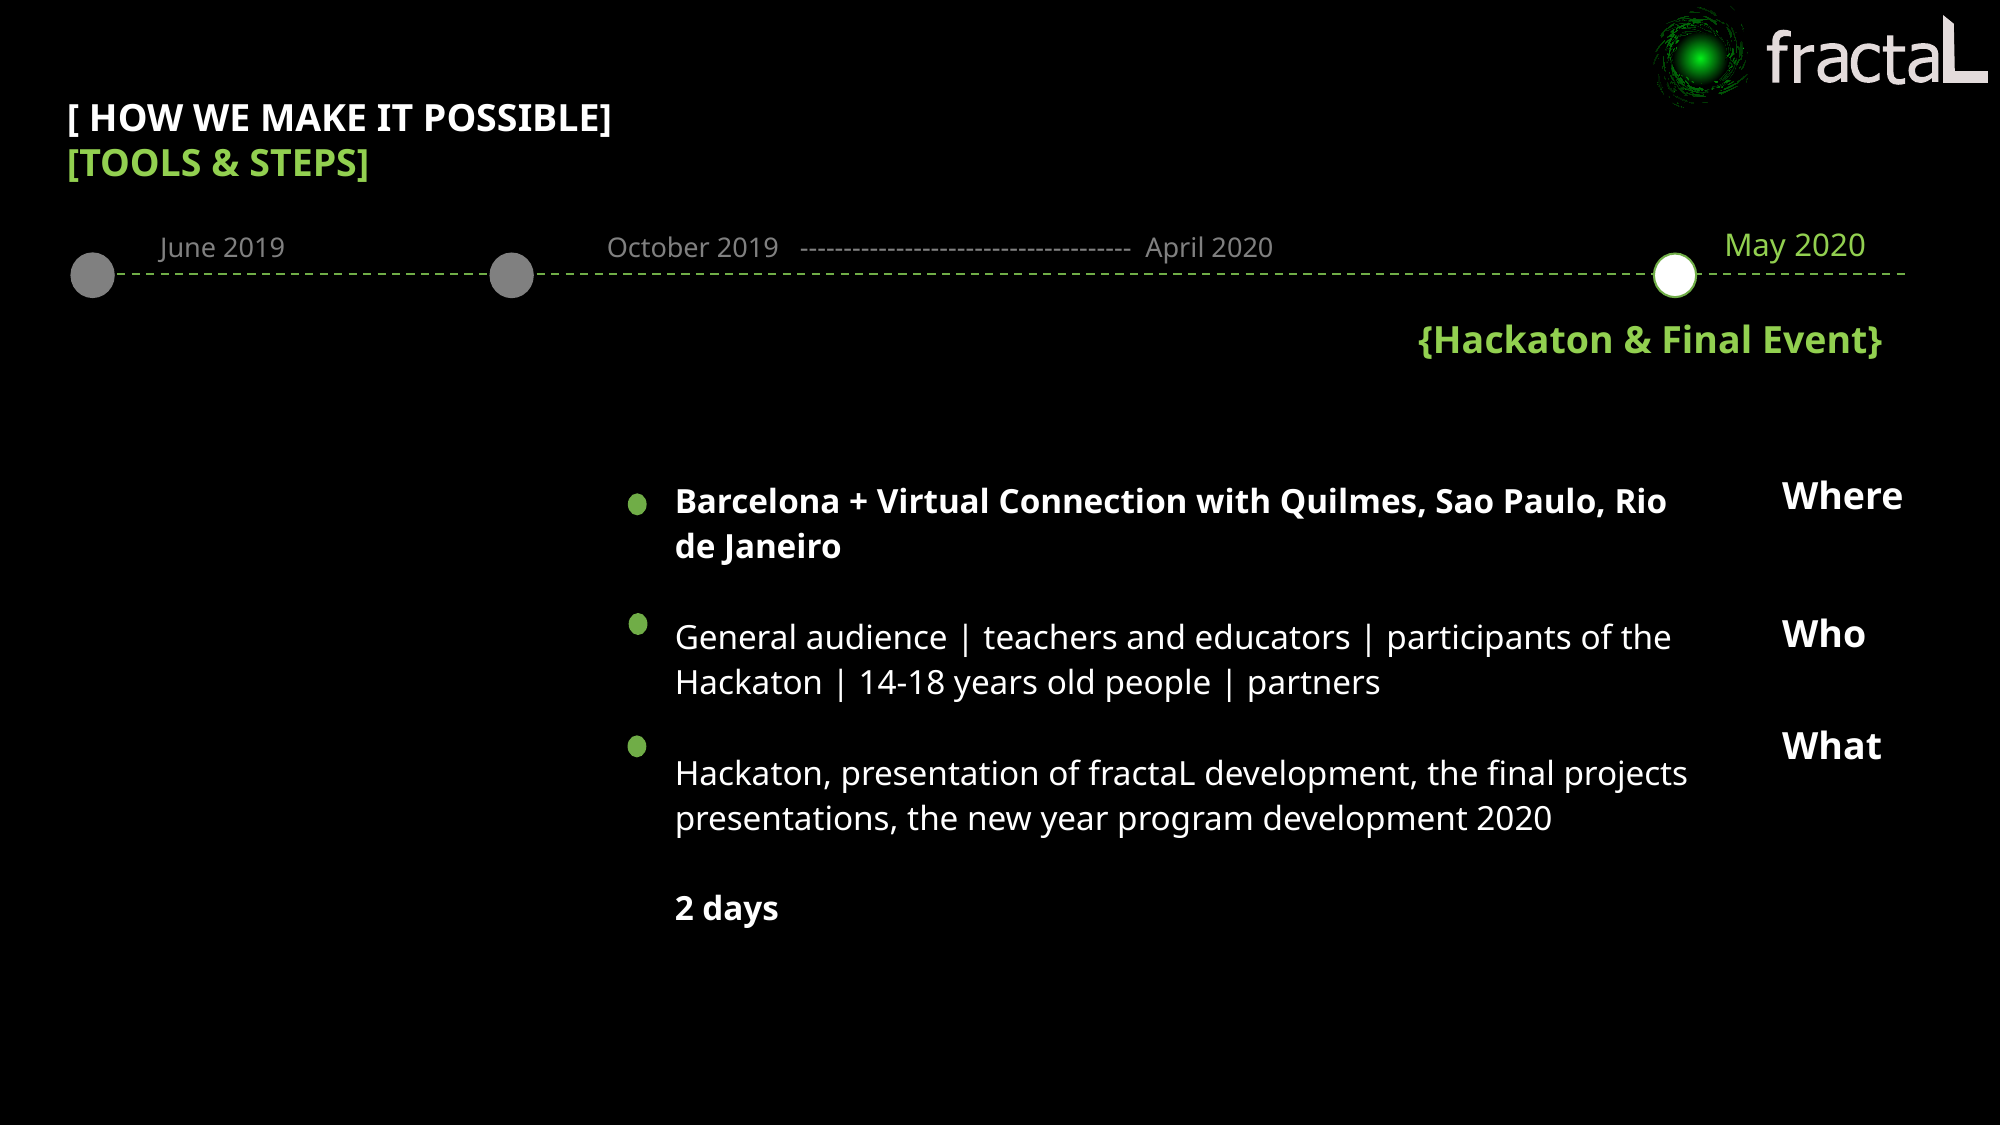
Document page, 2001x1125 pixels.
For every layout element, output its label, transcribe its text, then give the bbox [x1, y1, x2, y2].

text_box October 2019 -------------------------------------- April 2020 [538, 139, 1350, 358]
text_box Barcelona + Virtual Connection with Quilmes, Sao Paulo, Rio de Janeiro General audience | teachers and educators | participants of the Hackaton | 14-18 years old people | partners Hackaton, presentation of fractaL development, the final projects presentations, the new year program development 2020 2 days [660, 470, 1711, 972]
text_box [ how we make it possible] [TOOLS & steps] [52, 86, 966, 192]
text_box [628, 494, 646, 515]
text_box [629, 614, 647, 634]
text_box Who [1767, 602, 1926, 663]
text_box [490, 253, 533, 298]
text_box [628, 736, 646, 757]
text_box June 2019 [83, 139, 362, 358]
text_box Where [1767, 464, 1959, 525]
picture [1653, 5, 1988, 108]
text_box [71, 253, 114, 298]
text_box [1653, 253, 1697, 298]
text_box What [1767, 714, 1926, 775]
text_box {Hackaton & Final Event} [1403, 305, 2000, 365]
text_box May 2020 [1656, 137, 1935, 305]
